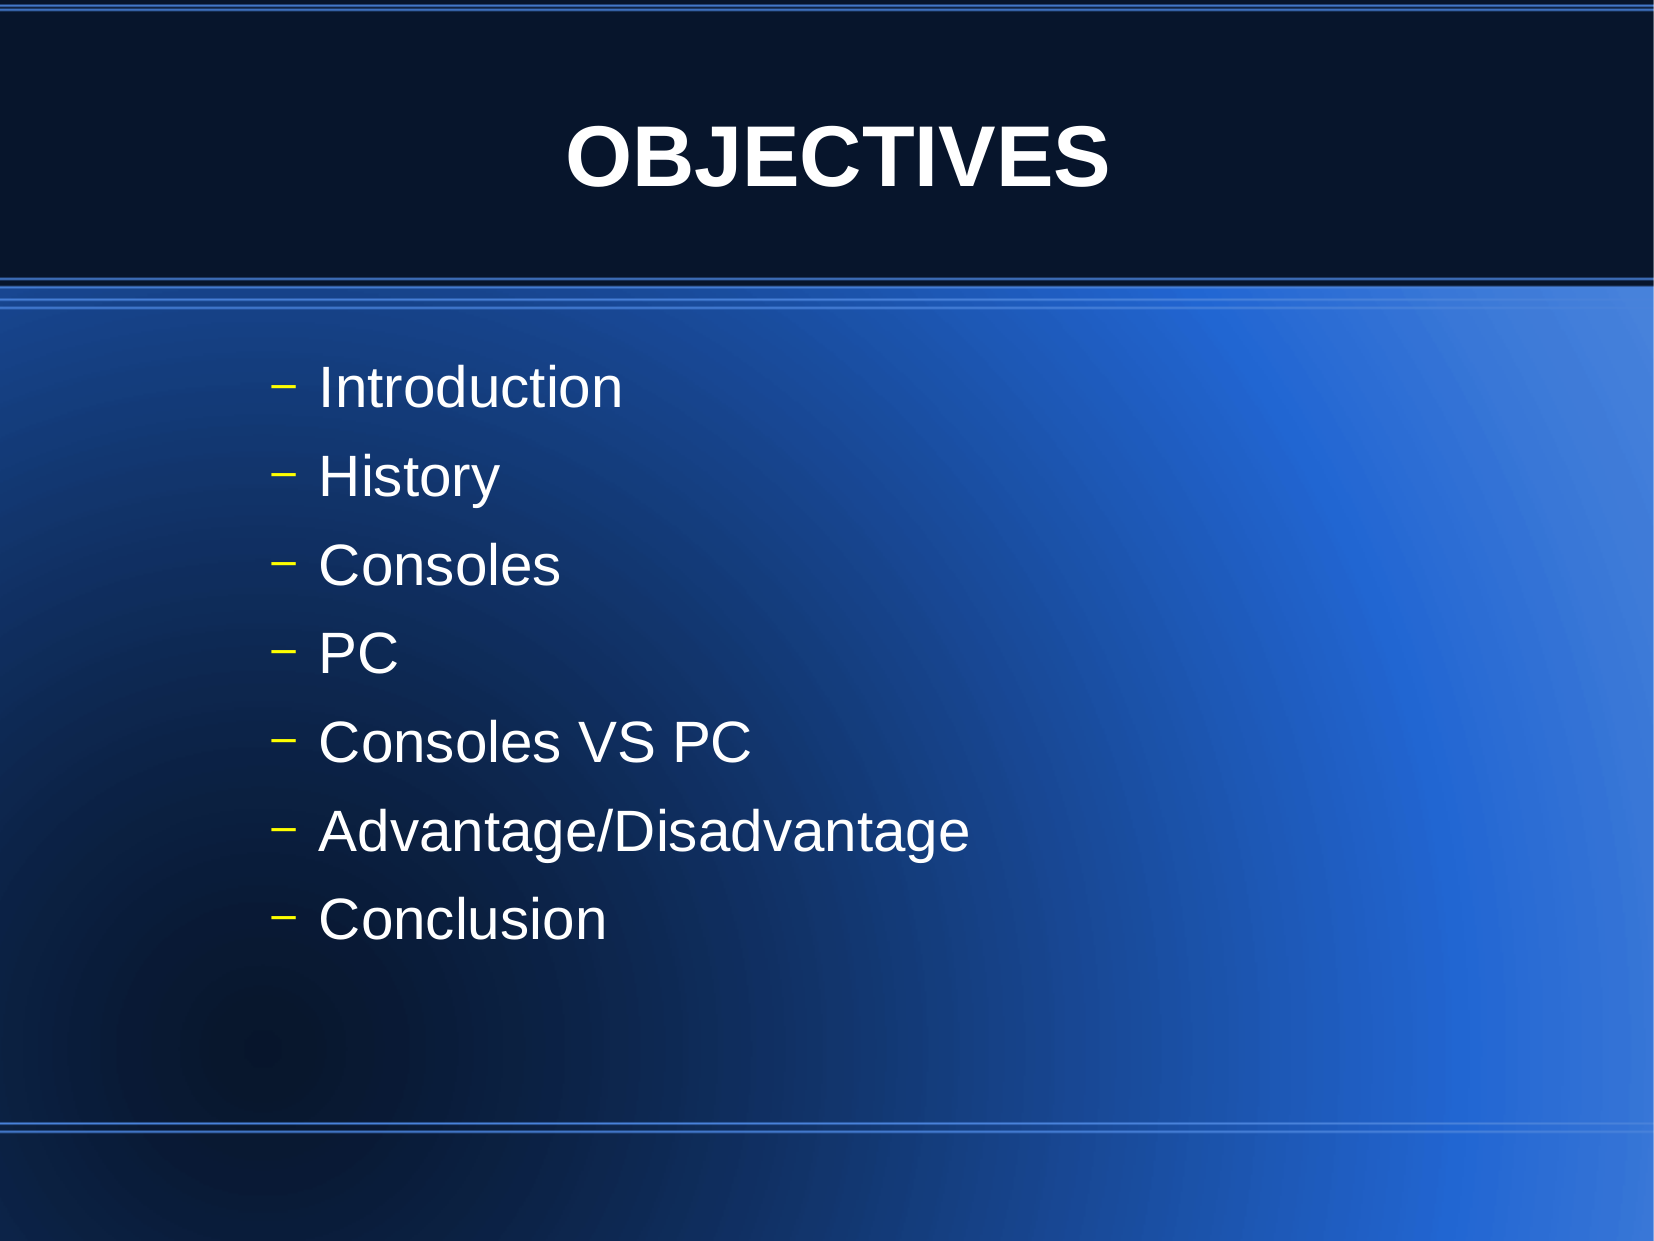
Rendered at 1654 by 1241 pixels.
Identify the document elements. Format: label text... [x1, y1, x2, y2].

list Introduction History Consoles PC Consoles VS PC Advantage/Disadvantage Conclusion [82, 355, 1571, 1058]
picture [0, 0, 1654, 1241]
title OBJECTIVES [94, 52, 1583, 260]
